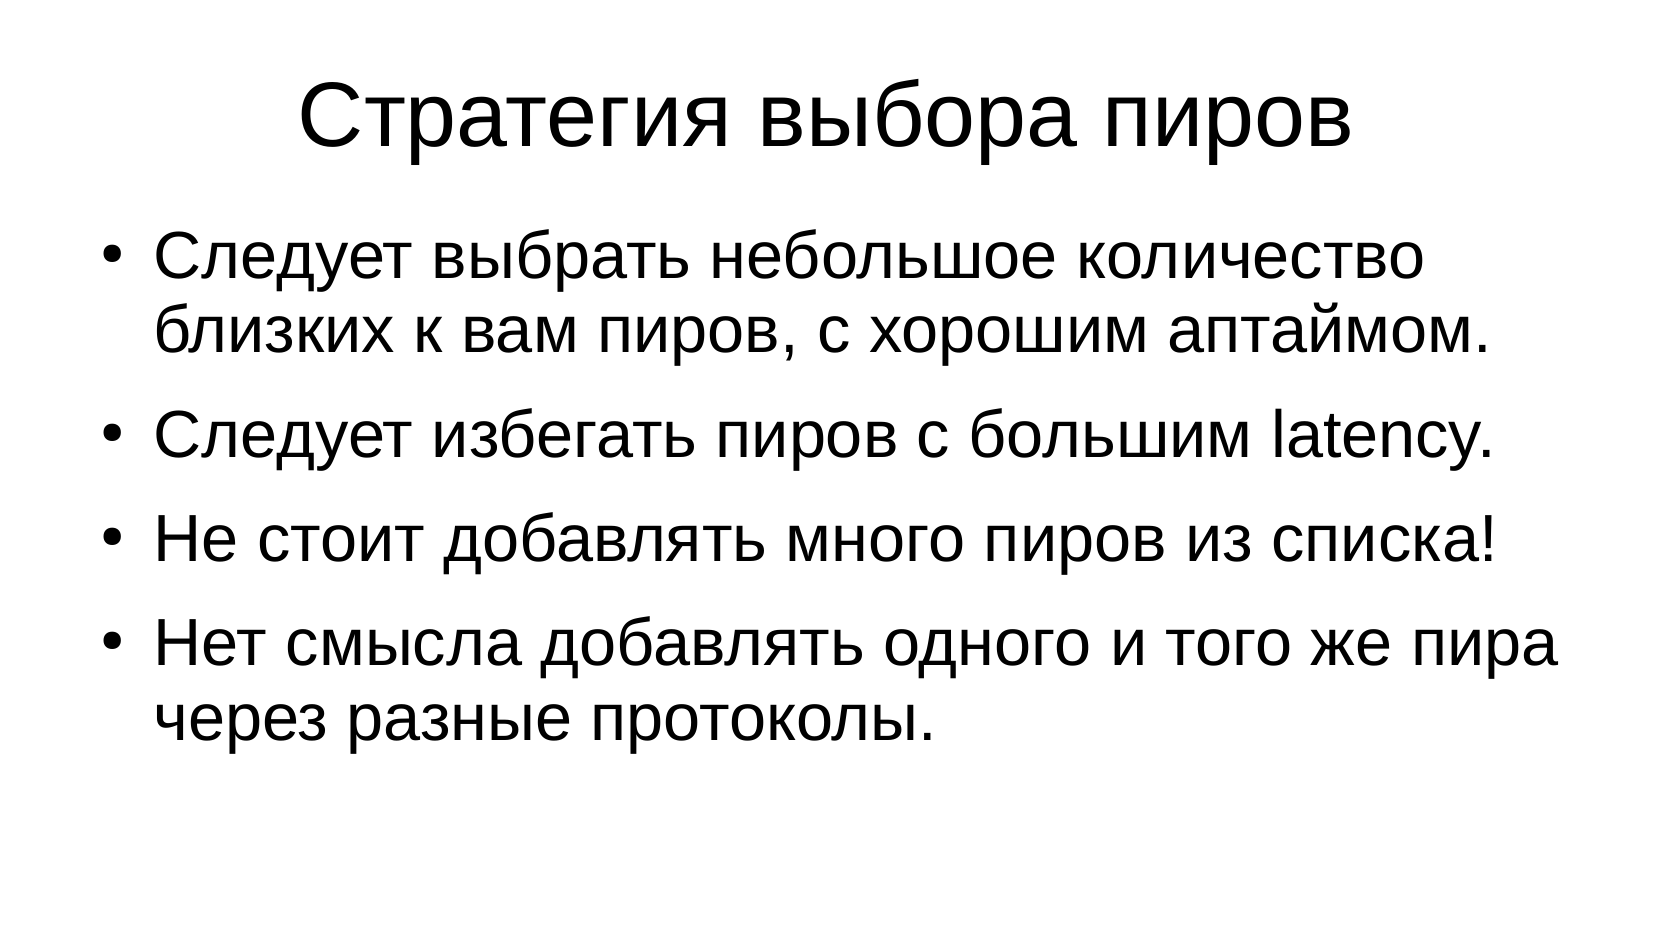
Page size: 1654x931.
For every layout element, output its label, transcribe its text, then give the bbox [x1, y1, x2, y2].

list Следует выбрать небольшое количество близких к вам пиров, с хорошим аптаймом. Следует избегать пиров с большим latency. Не стоит добавлять много пиров из списка! Нет смысла добавлять одного и того же пира через разные протоколы. [82, 217, 1571, 758]
title Стратегия выбора пиров [82, 37, 1571, 193]
